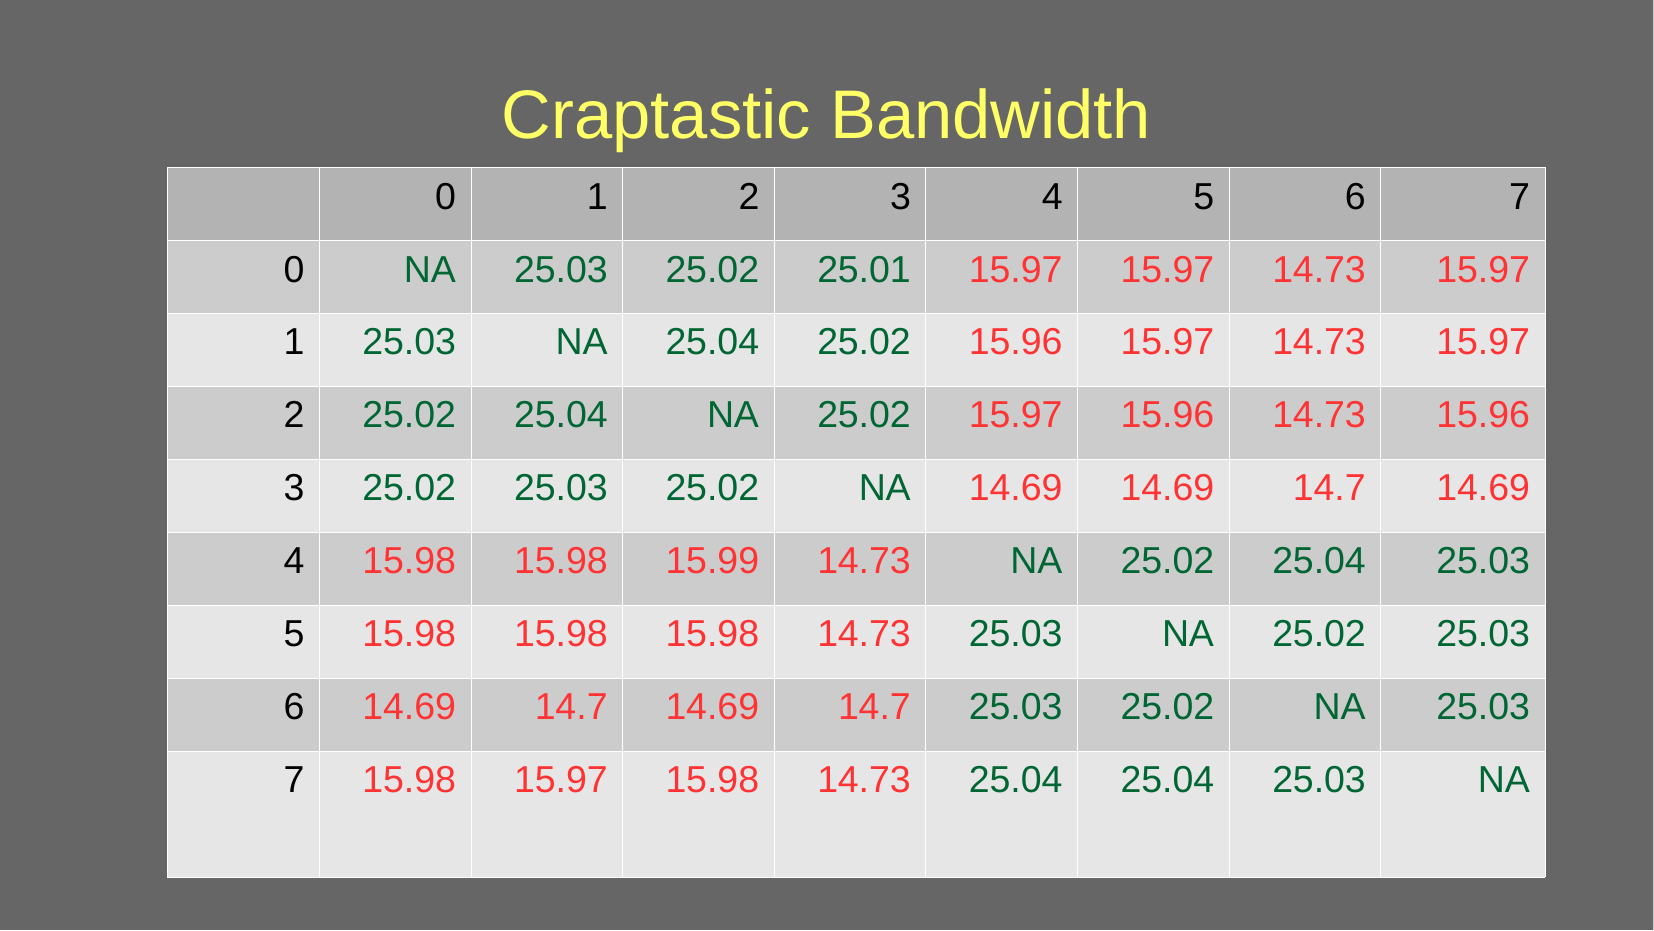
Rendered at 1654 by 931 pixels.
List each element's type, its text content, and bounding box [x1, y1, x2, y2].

table_cell NA [1230, 679, 1380, 751]
table_cell 25.03 [1381, 533, 1545, 605]
table_cell 14.73 [775, 752, 925, 877]
table_cell 14.69 [1078, 460, 1229, 532]
table_cell 14.73 [1230, 314, 1380, 386]
table_cell 15.98 [623, 752, 774, 877]
table_cell 15.98 [472, 606, 622, 678]
table_header 6 [1230, 168, 1380, 240]
table_cell 15.99 [623, 533, 774, 605]
table_header 2 [623, 168, 774, 240]
table_cell 15.97 [1381, 241, 1545, 313]
table_cell 25.03 [472, 241, 622, 313]
table_cell 25.02 [320, 460, 471, 532]
table_cell 15.96 [1381, 387, 1545, 459]
table_header 1 [472, 168, 622, 240]
table_header 5 [1078, 168, 1229, 240]
table_cell 25.03 [472, 460, 622, 532]
table_cell 15.98 [320, 606, 471, 678]
table_cell 14.73 [775, 606, 925, 678]
table_cell 3 [168, 460, 319, 532]
table_cell 25.04 [926, 752, 1077, 877]
table_cell 14.73 [1230, 387, 1380, 459]
table_cell 15.96 [1078, 387, 1229, 459]
table_cell 25.01 [775, 241, 925, 313]
table_cell 15.97 [1078, 241, 1229, 313]
table_header 0 [320, 168, 471, 240]
table_cell 25.03 [926, 679, 1077, 751]
table_cell NA [623, 387, 774, 459]
table_cell 25.02 [775, 314, 925, 386]
table_cell NA [320, 241, 471, 313]
table_cell 25.02 [623, 241, 774, 313]
table_cell 1 [168, 314, 319, 386]
table_cell NA [1078, 606, 1229, 678]
table_cell 25.02 [1078, 679, 1229, 751]
table_cell 25.03 [1230, 752, 1380, 877]
table_cell 15.98 [320, 533, 471, 605]
table_cell 14.69 [623, 679, 774, 751]
table_header 4 [926, 168, 1077, 240]
table_header 3 [775, 168, 925, 240]
table_cell NA [926, 533, 1077, 605]
table_cell 25.02 [320, 387, 471, 459]
table_cell 14.7 [775, 679, 925, 751]
table_cell 14.69 [1381, 460, 1545, 532]
table_cell 15.98 [623, 606, 774, 678]
title Craptastic Bandwidth [82, 36, 1571, 193]
table_cell 4 [168, 533, 319, 605]
table_cell 15.98 [472, 533, 622, 605]
table_cell 5 [168, 606, 319, 678]
table_cell 15.97 [926, 241, 1077, 313]
table_cell 25.02 [775, 387, 925, 459]
table_cell 25.03 [320, 314, 471, 386]
table_cell 15.97 [1381, 314, 1545, 386]
table_cell 14.7 [472, 679, 622, 751]
table_cell 2 [168, 387, 319, 459]
table_cell 25.04 [1078, 752, 1229, 877]
table_cell 25.03 [1381, 679, 1545, 751]
table_cell 14.73 [775, 533, 925, 605]
table_cell 25.02 [1230, 606, 1380, 678]
table_cell 15.96 [926, 314, 1077, 386]
table_cell 15.98 [320, 752, 471, 877]
table_cell 25.04 [1230, 533, 1380, 605]
table_cell 6 [168, 679, 319, 751]
table_cell 25.03 [926, 606, 1077, 678]
table_cell 14.69 [320, 679, 471, 751]
table_cell 0 [168, 241, 319, 313]
table_cell 14.73 [1230, 241, 1380, 313]
table_cell 15.97 [1078, 314, 1229, 386]
table_cell NA [472, 314, 622, 386]
table_cell NA [1381, 752, 1545, 877]
table_header 7 [1381, 168, 1545, 240]
table_cell 15.97 [472, 752, 622, 877]
table_cell 15.97 [926, 387, 1077, 459]
table_cell 25.02 [623, 460, 774, 532]
table_cell 7 [168, 752, 319, 877]
table_header [168, 168, 319, 240]
table_cell 25.03 [1381, 606, 1545, 678]
table_cell 25.02 [1078, 533, 1229, 605]
table_cell 14.7 [1230, 460, 1380, 532]
table_cell 14.69 [926, 460, 1077, 532]
table_cell 25.04 [623, 314, 774, 386]
table_cell NA [775, 460, 925, 532]
table_cell 25.04 [472, 387, 622, 459]
